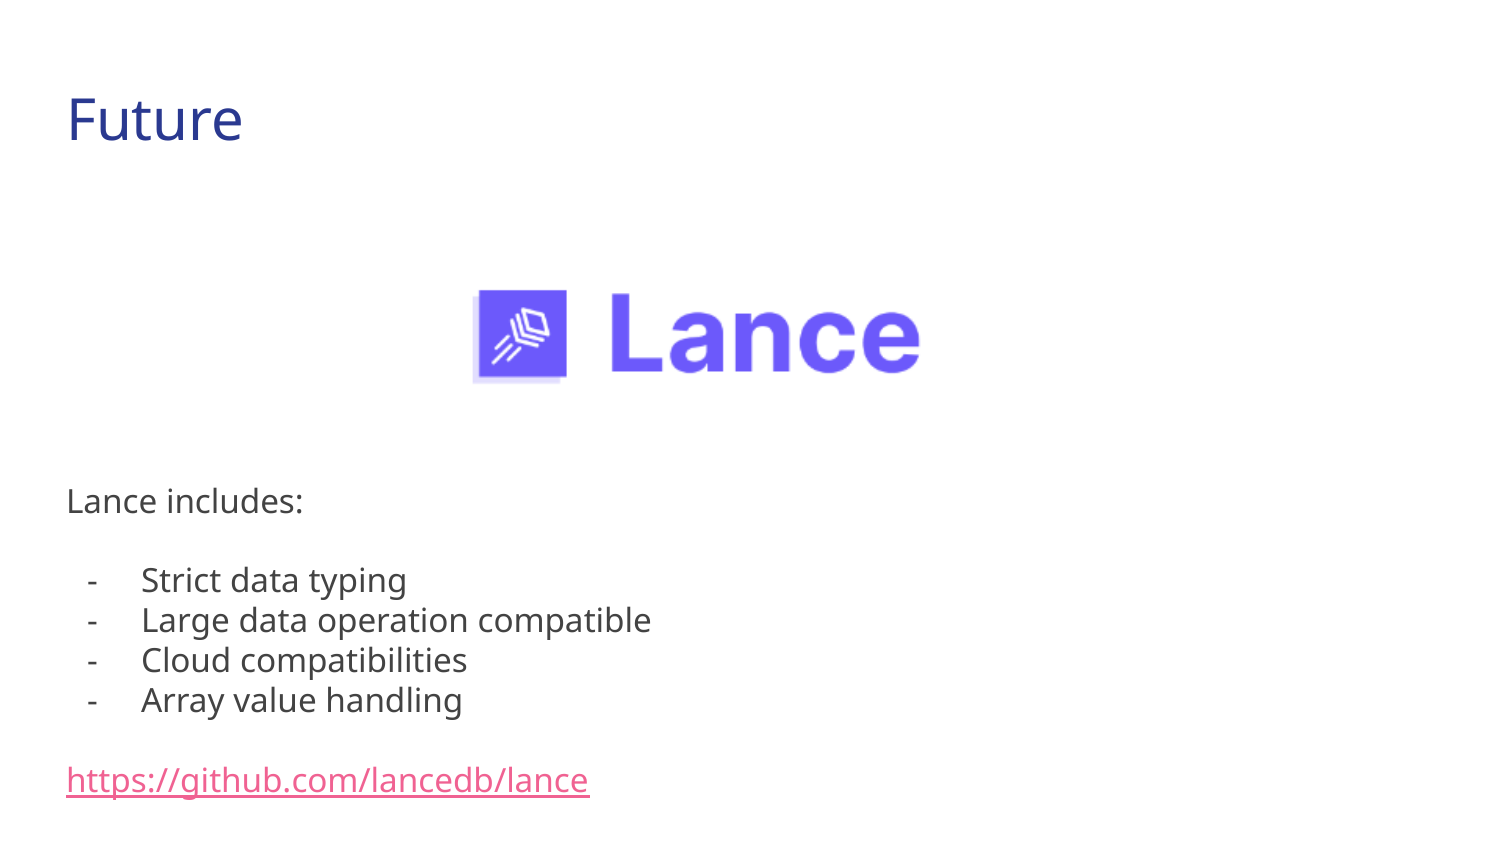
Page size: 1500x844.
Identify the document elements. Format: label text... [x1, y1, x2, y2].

text_box Lance includes: Strict data typing Large data operation compatible Cloud compatibilities Array value handling https://github.com/lancedb/lance [51, 464, 1494, 793]
title Future [51, 67, 1449, 167]
picture [448, 267, 944, 403]
